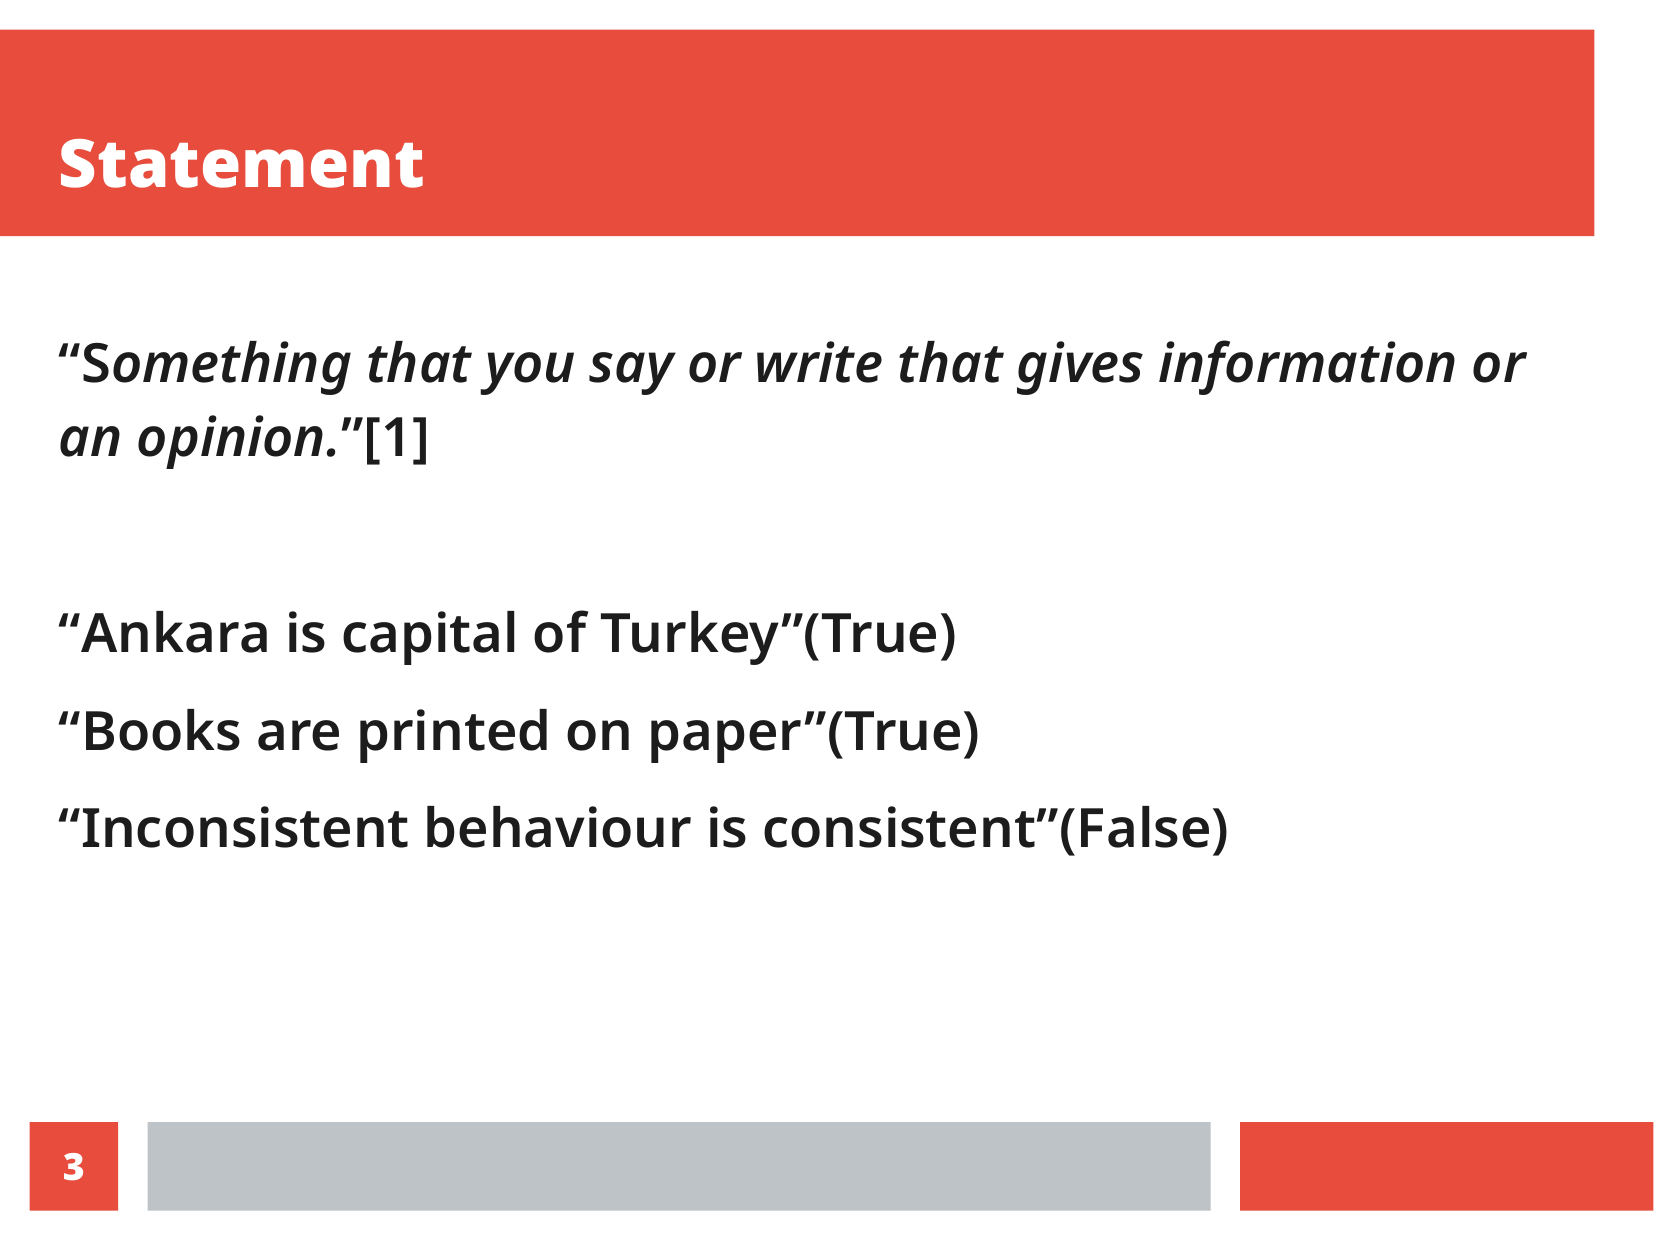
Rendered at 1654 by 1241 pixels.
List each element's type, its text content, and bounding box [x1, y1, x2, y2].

list “Something that you say or write that gives information or an opinion.”[1] “Ankara is capital of Turkey”(True) “Books are printed on paper”(True) “Inconsistent behaviour is consistent”(False) [59, 324, 1565, 1093]
title Statement [59, 59, 1595, 207]
